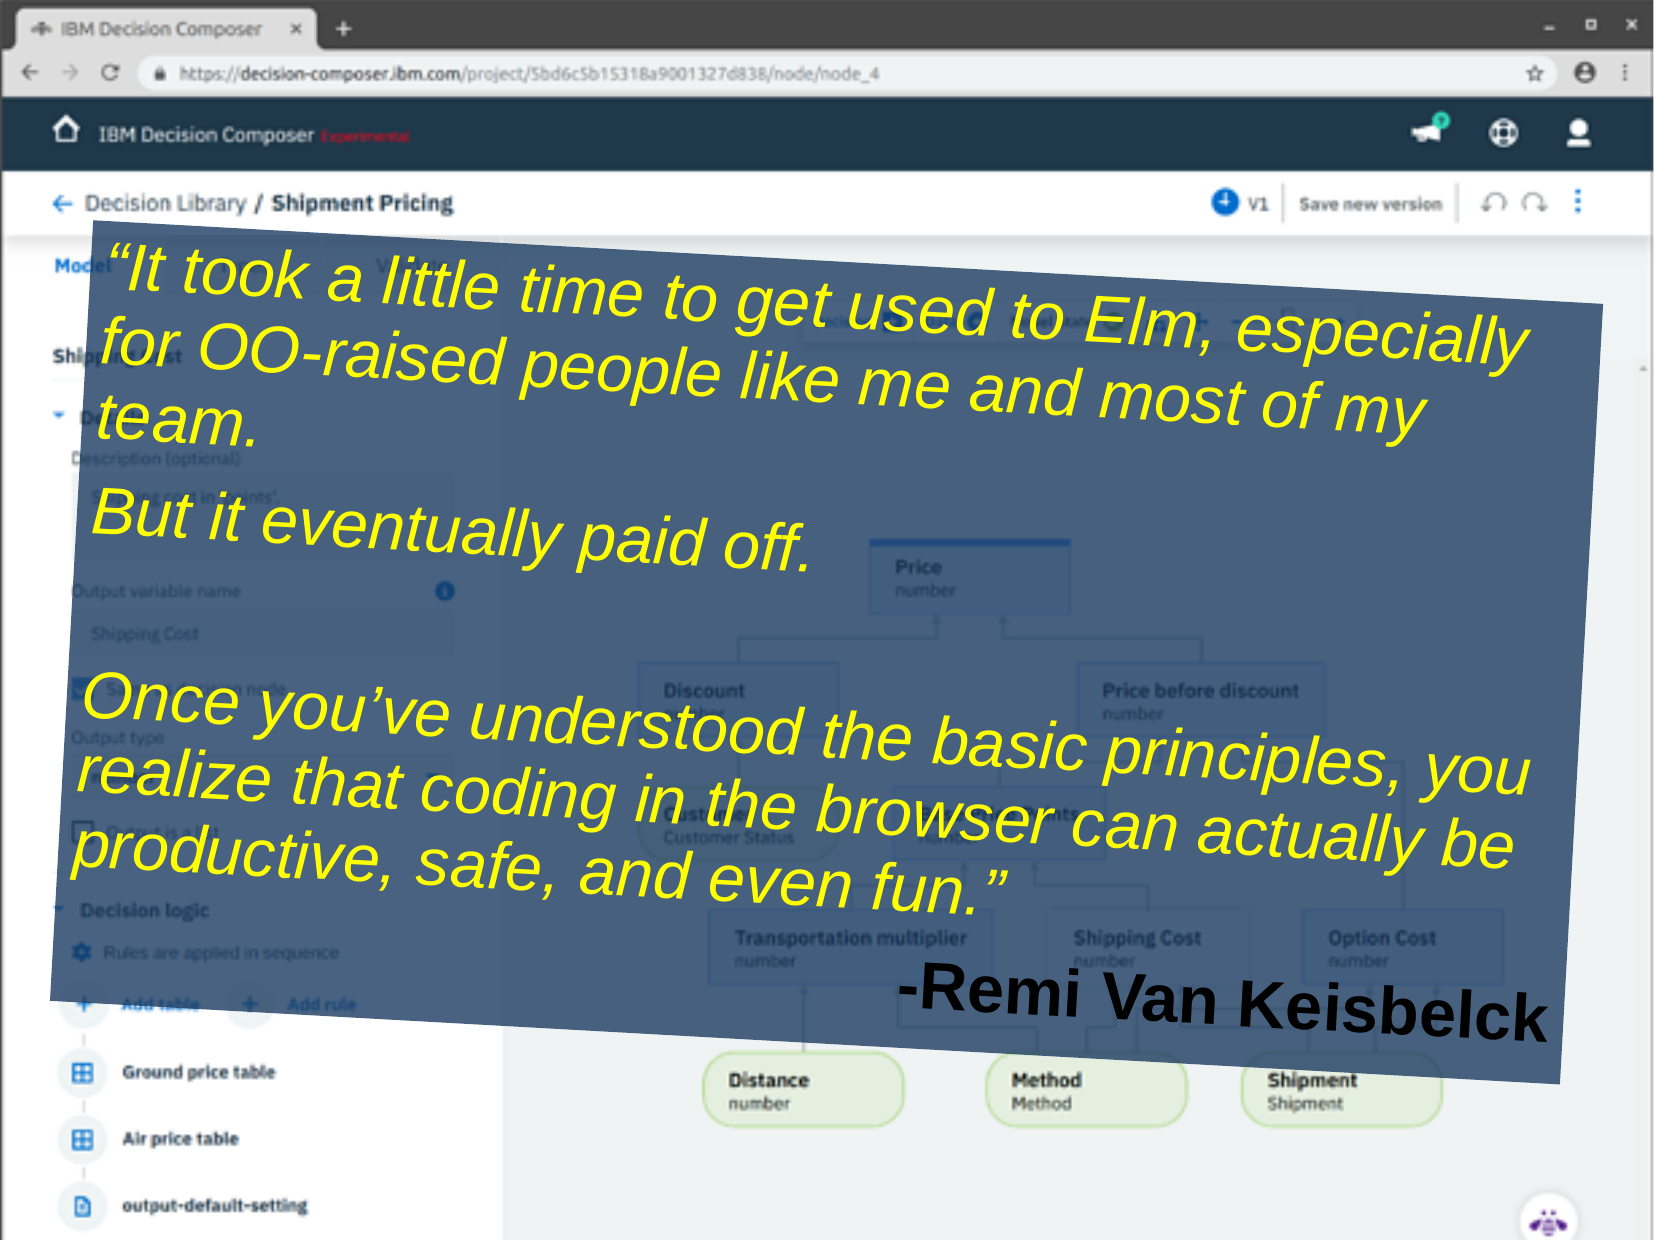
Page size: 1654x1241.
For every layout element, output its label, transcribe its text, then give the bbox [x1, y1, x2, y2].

picture [0, 0, 1654, 1240]
text_box “It took a little time to get used to Elm, especially for OO-raised people like me and most of my team. But it eventually paid off. Once you’ve understood the basic principles, you realize that coding in the browser can actually be productive, safe, and even fun.” -Remi Van Keisbelck [49, 220, 1604, 1085]
